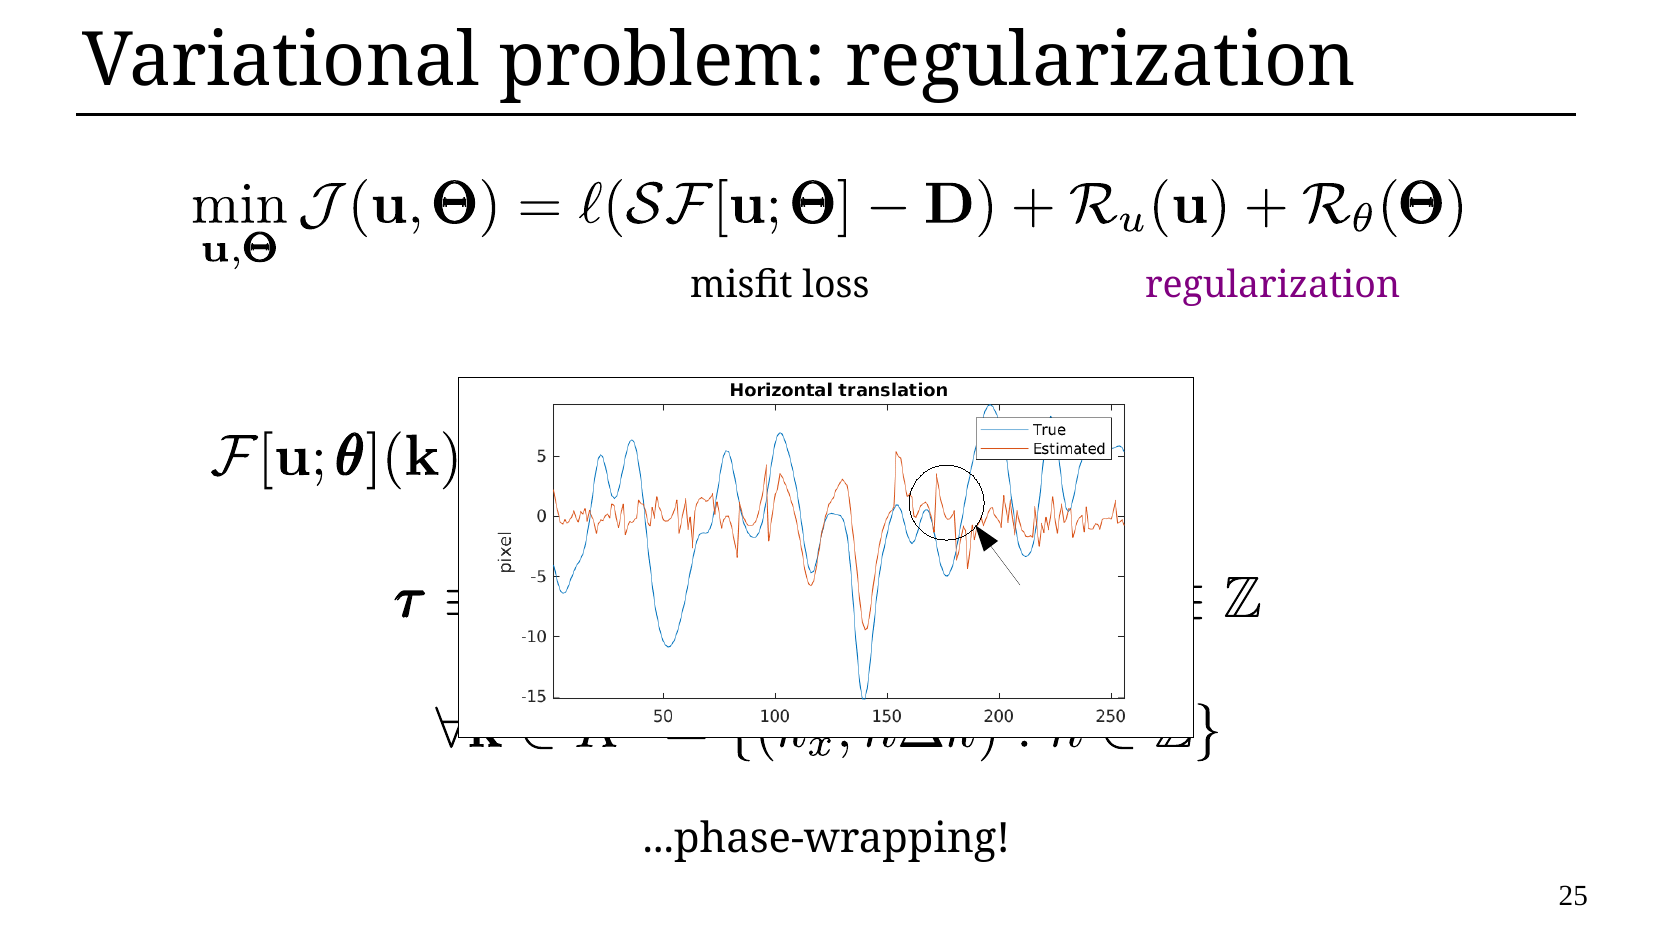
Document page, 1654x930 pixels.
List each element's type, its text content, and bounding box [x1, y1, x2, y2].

text_box misfit loss [660, 250, 901, 309]
picture [210, 377, 1263, 762]
text_box regularization [1120, 250, 1426, 309]
picture [188, 176, 1465, 272]
title Variational problem: regularization [82, 7, 1571, 105]
list ...phase-wrapping! [82, 808, 1571, 871]
